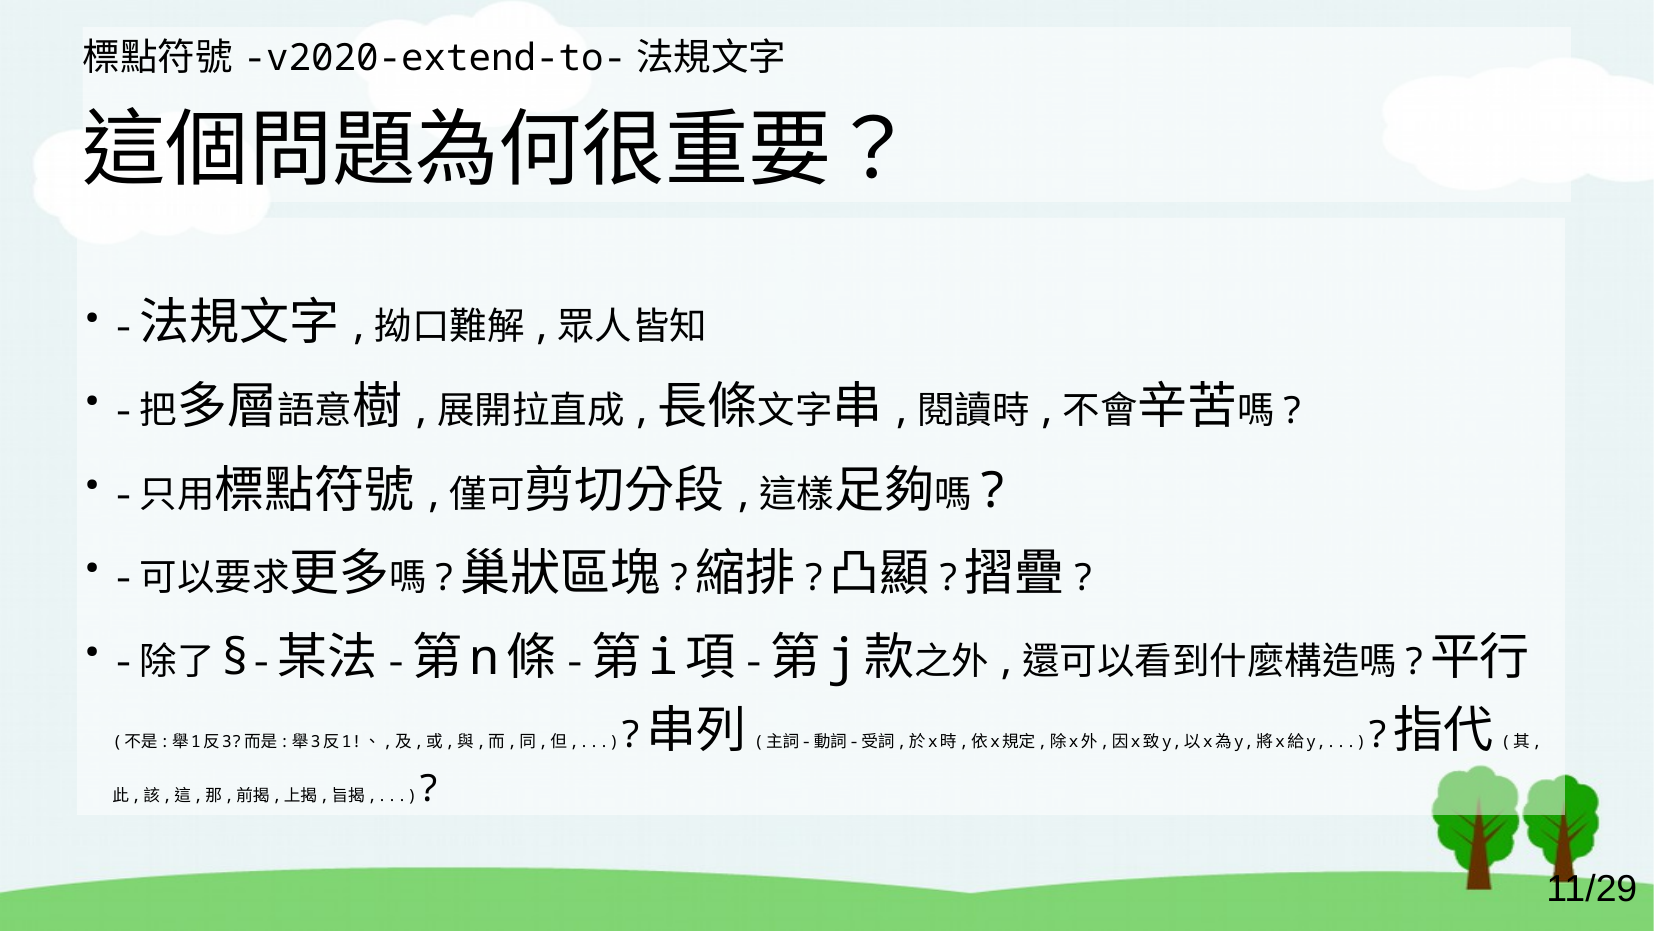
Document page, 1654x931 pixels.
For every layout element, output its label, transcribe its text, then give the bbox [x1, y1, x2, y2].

list -法規文字,拗口難解,眾人皆知 -把多層語意樹,展開拉直成,長條文字串,閱讀時,不會辛苦嗎? -只用標點符號,僅可剪切分段,這樣足夠嗎? -可以要求更多嗎?巢狀區塊?縮排?凸顯?摺疊? -除了§-某法-第n條-第i項-第j款之外,還可以看到什麼構造嗎?平行(不是:舉1反3?而是:舉3反1!、,及,或,與,而,同,但,...)?串列(主詞-動詞-受詞,於x時,依x規定,除x外,因x致y,以x為y,將x給y,...)?指代(其,此,該,這,那,前揭,上揭,旨揭,...)? [76, 217, 1565, 815]
text_box <編號>/29 [1192, 860, 1653, 931]
title 標點符號-v2020-extend-to-法規文字 這個問題為何很重要？ [82, 37, 1571, 193]
picture [0, 0, 1654, 931]
